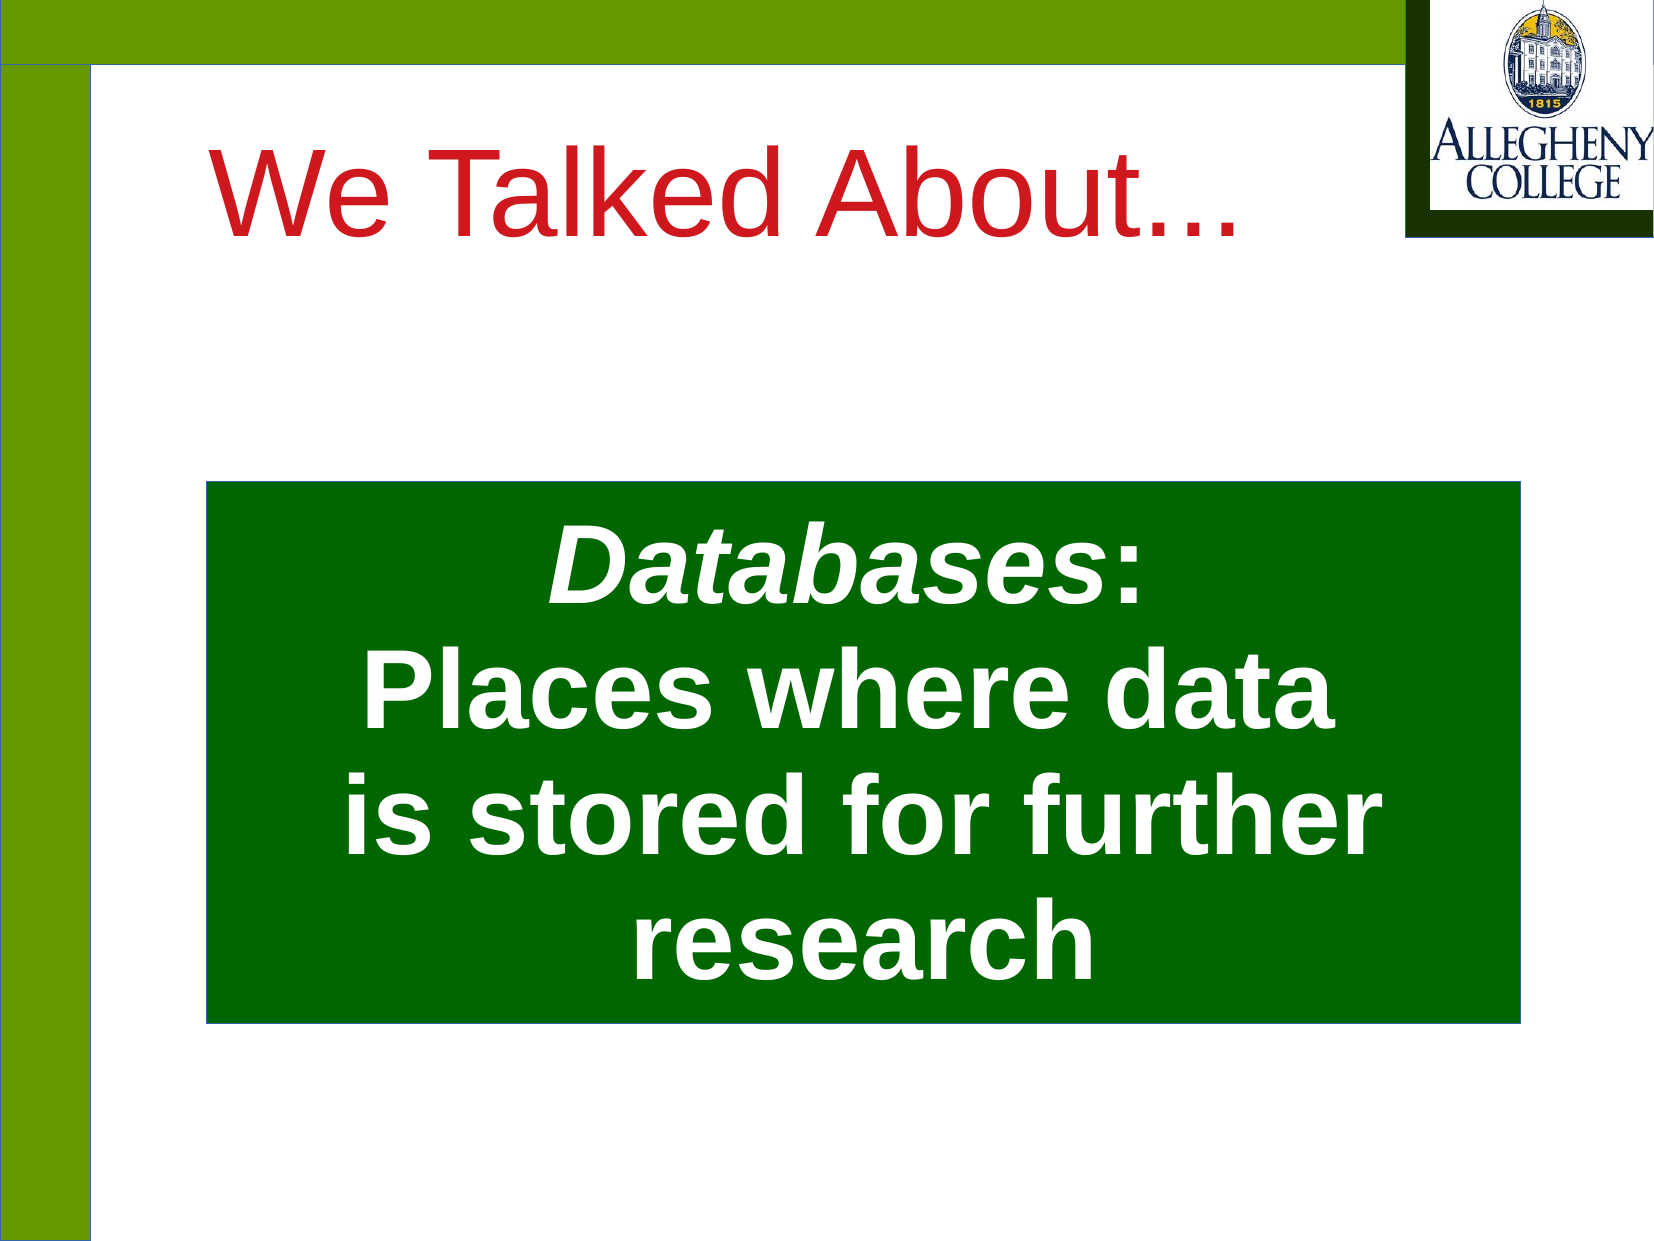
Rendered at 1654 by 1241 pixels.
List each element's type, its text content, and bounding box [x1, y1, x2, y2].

text_box [0, 0, 1654, 1241]
picture [1430, 0, 1654, 210]
text_box Databases: Places where data is stored for further research [206, 481, 1521, 1024]
text_box We Talked About... [193, 104, 1378, 268]
